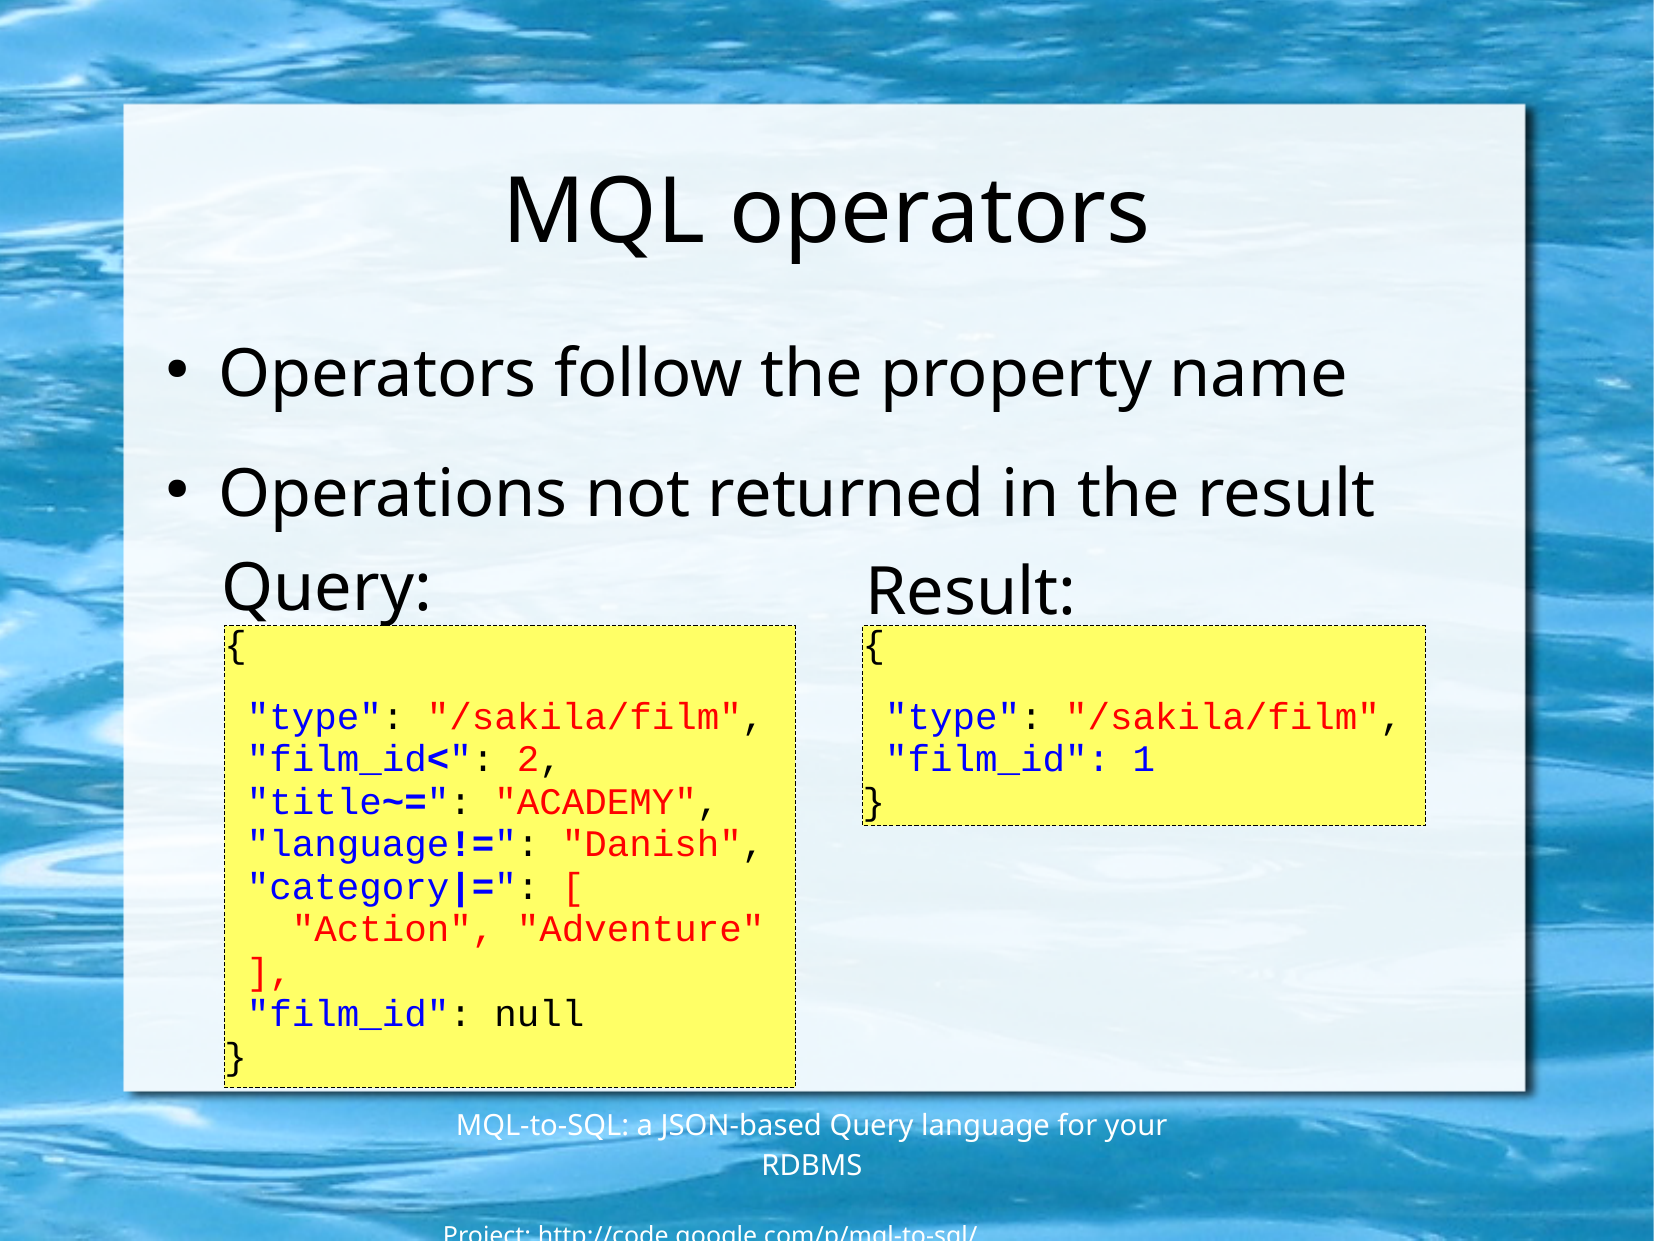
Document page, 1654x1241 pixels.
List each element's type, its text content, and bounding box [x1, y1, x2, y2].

text_box Query: [206, 531, 768, 625]
title MQL operators [147, 118, 1506, 296]
picture [694, 1232, 701, 1241]
list { "type": "/sakila/film", "film_id": 1 } [862, 625, 1426, 826]
picture [876, 1232, 883, 1241]
picture [628, 1232, 635, 1241]
picture [861, 1232, 867, 1241]
picture [852, 1232, 859, 1241]
picture [679, 1232, 686, 1241]
picture [541, 1232, 548, 1241]
picture [0, 0, 1654, 1241]
picture [827, 1232, 835, 1241]
picture [804, 1232, 810, 1241]
picture [447, 1228, 454, 1235]
picture [471, 1232, 478, 1241]
picture [710, 1232, 717, 1241]
picture [914, 1232, 921, 1241]
list Operators follow the property name Operations not returned in the result [147, 324, 1506, 526]
picture [780, 1232, 787, 1241]
picture [575, 1232, 583, 1241]
picture [643, 1232, 650, 1241]
picture [795, 1232, 802, 1241]
text_box Result: [850, 535, 1412, 629]
picture [725, 1232, 732, 1241]
list { "type": "/sakila/film", "film_id<": 2, "title~=": "ACADEMY", "language!=": "Danish", "category|=": [ "Action", "Adventure" ], "film_id": null } [224, 625, 796, 1088]
picture [950, 1232, 957, 1241]
